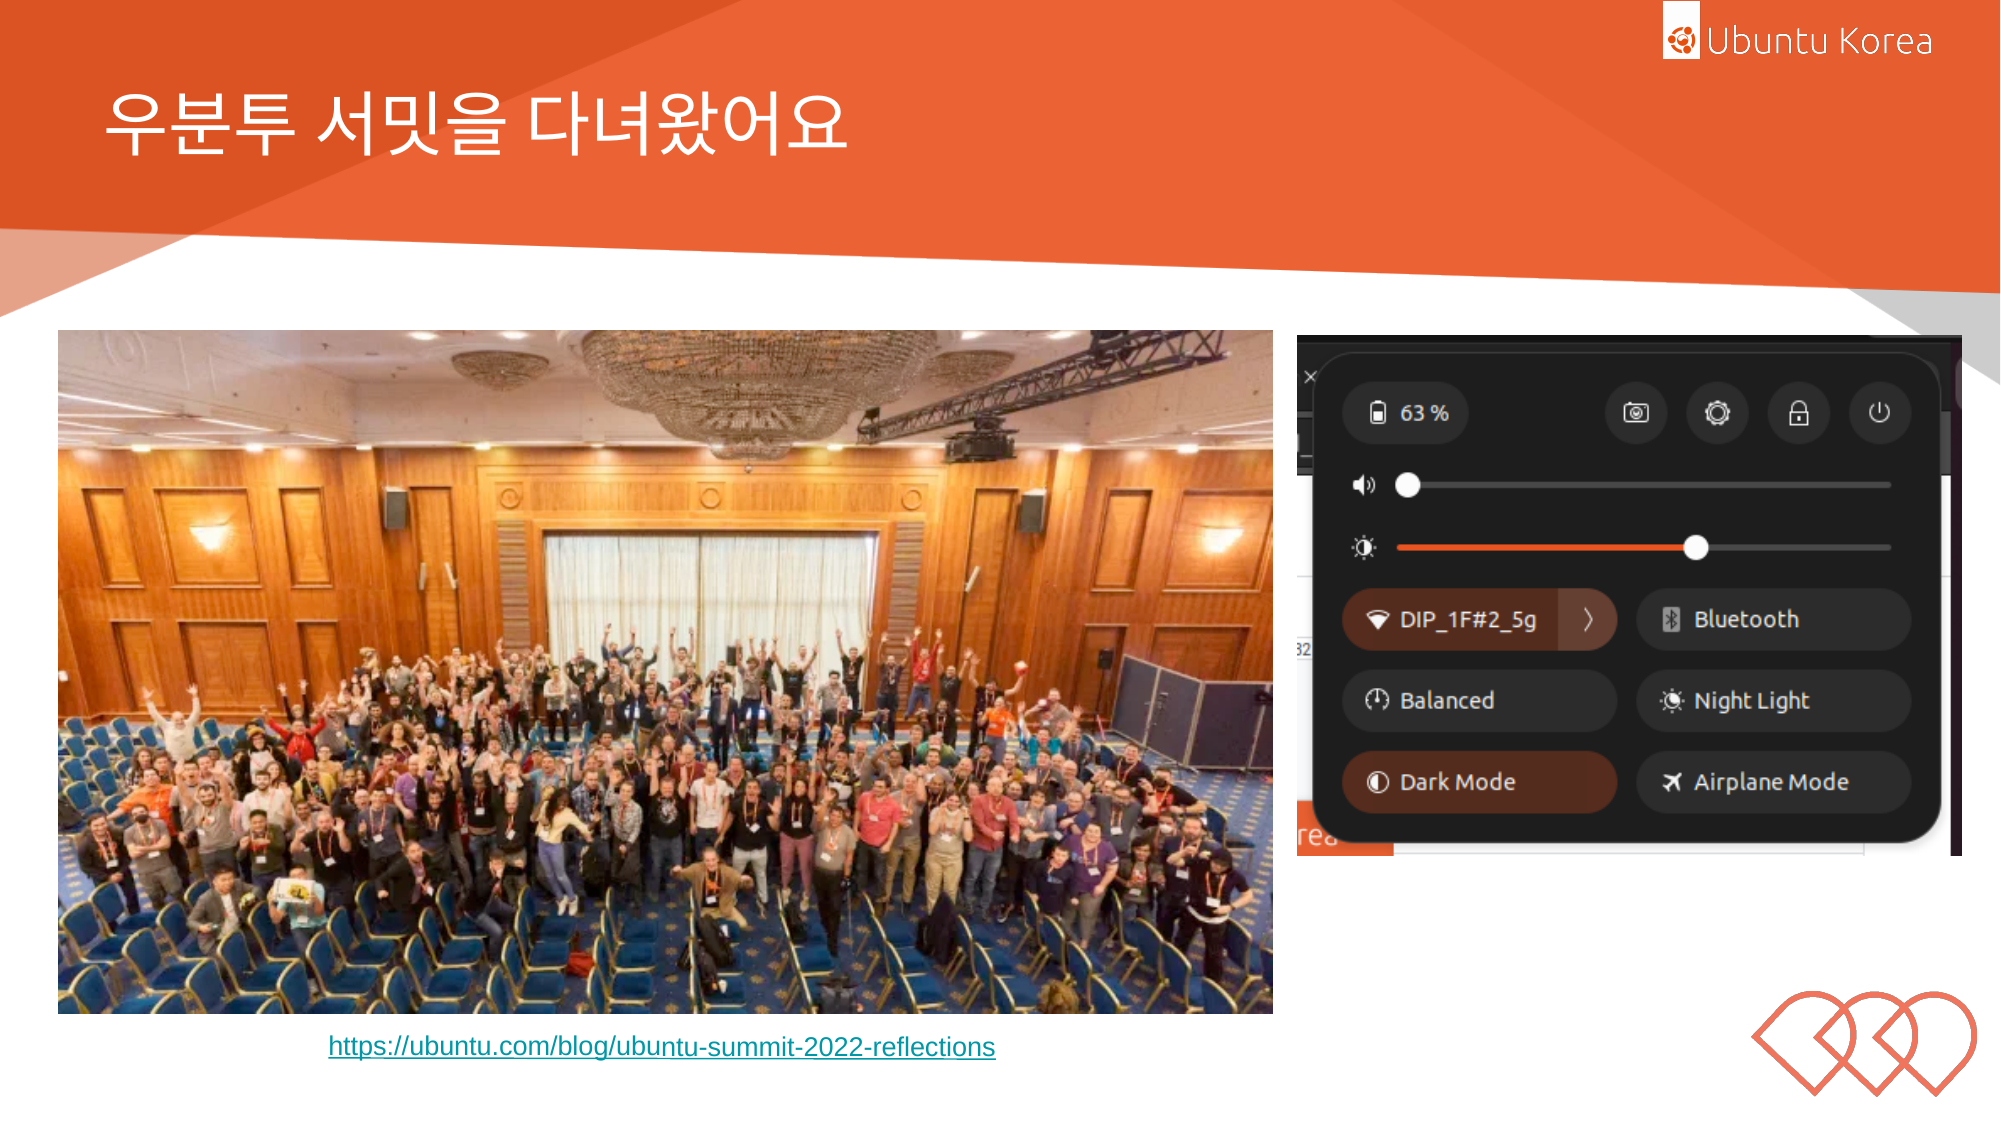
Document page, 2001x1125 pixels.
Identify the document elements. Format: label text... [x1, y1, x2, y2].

picture [0, 0, 2001, 1125]
title 우분투 서밋을 다녀왔어요 [83, 59, 1757, 186]
text_box https://ubuntu.com/blog/ubuntu-summit-2022-reflections [297, 1013, 1035, 1078]
